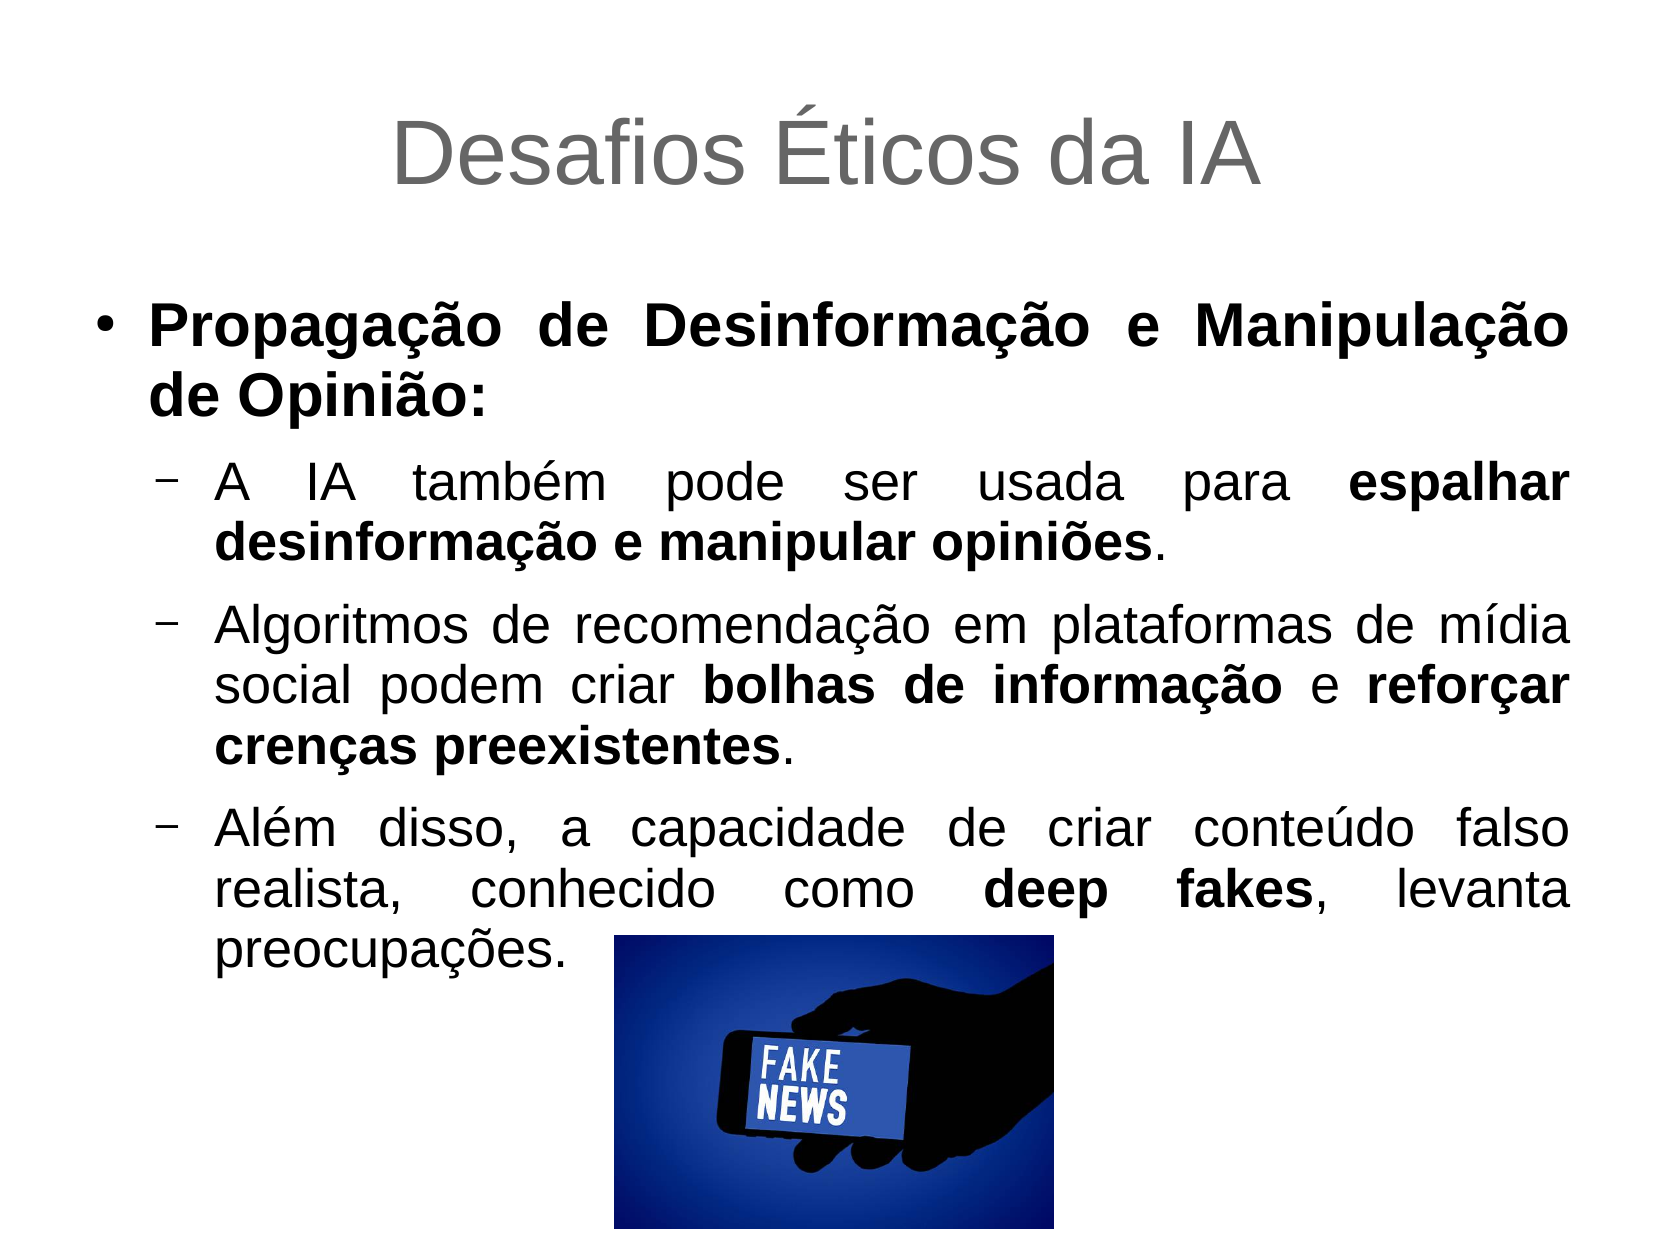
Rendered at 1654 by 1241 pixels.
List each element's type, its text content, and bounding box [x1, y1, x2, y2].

list Propagação de Desinformação e Manipulação de Opinião: A IA também pode ser usada para espalhar desinformação e manipular opiniões. Algoritmos de recomendação em plataformas de mídia social podem criar bolhas de informação e reforçar crenças preexistentes. Além disso, a capacidade de criar conteúdo falso realista, conhecido como deep fakes, levanta preocupações. [82, 290, 1571, 981]
picture [614, 935, 1054, 1229]
title Desafios Éticos da IA [82, 49, 1571, 257]
